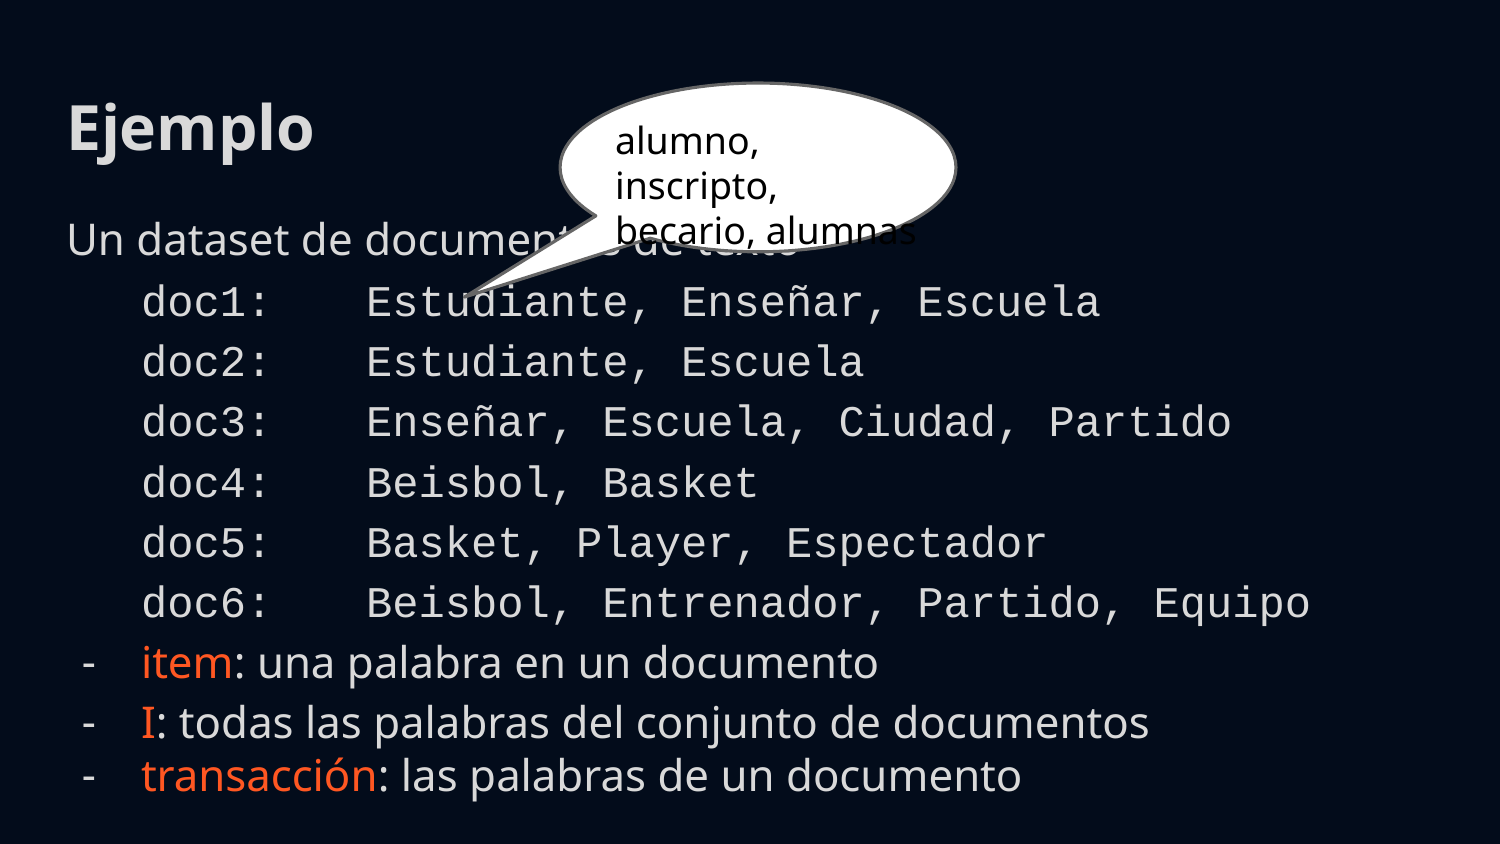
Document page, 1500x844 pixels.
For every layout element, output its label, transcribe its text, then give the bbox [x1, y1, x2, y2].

text_box [464, 116, 600, 298]
text_box alumno, inscripto, becario, alumnas [600, 102, 943, 272]
title Ejemplo [51, 72, 1449, 167]
text_box [633, 83, 883, 102]
text_box [943, 137, 956, 198]
list Un dataset de documentos de texto doc1: Estudiante, Enseñar, Escuela doc2: Estudiante, Escuela doc3: Enseñar, Escuela, Ciudad, Partido doc4: Beisbol, Basket doc5: Basket, Player, Espectador doc6: Beisbol, Entrenador, Partido, Equipo item: una palabra en un documento I: todas las palabras del conjunto de documentos transacción: las palabras de un documento [51, 189, 1449, 750]
